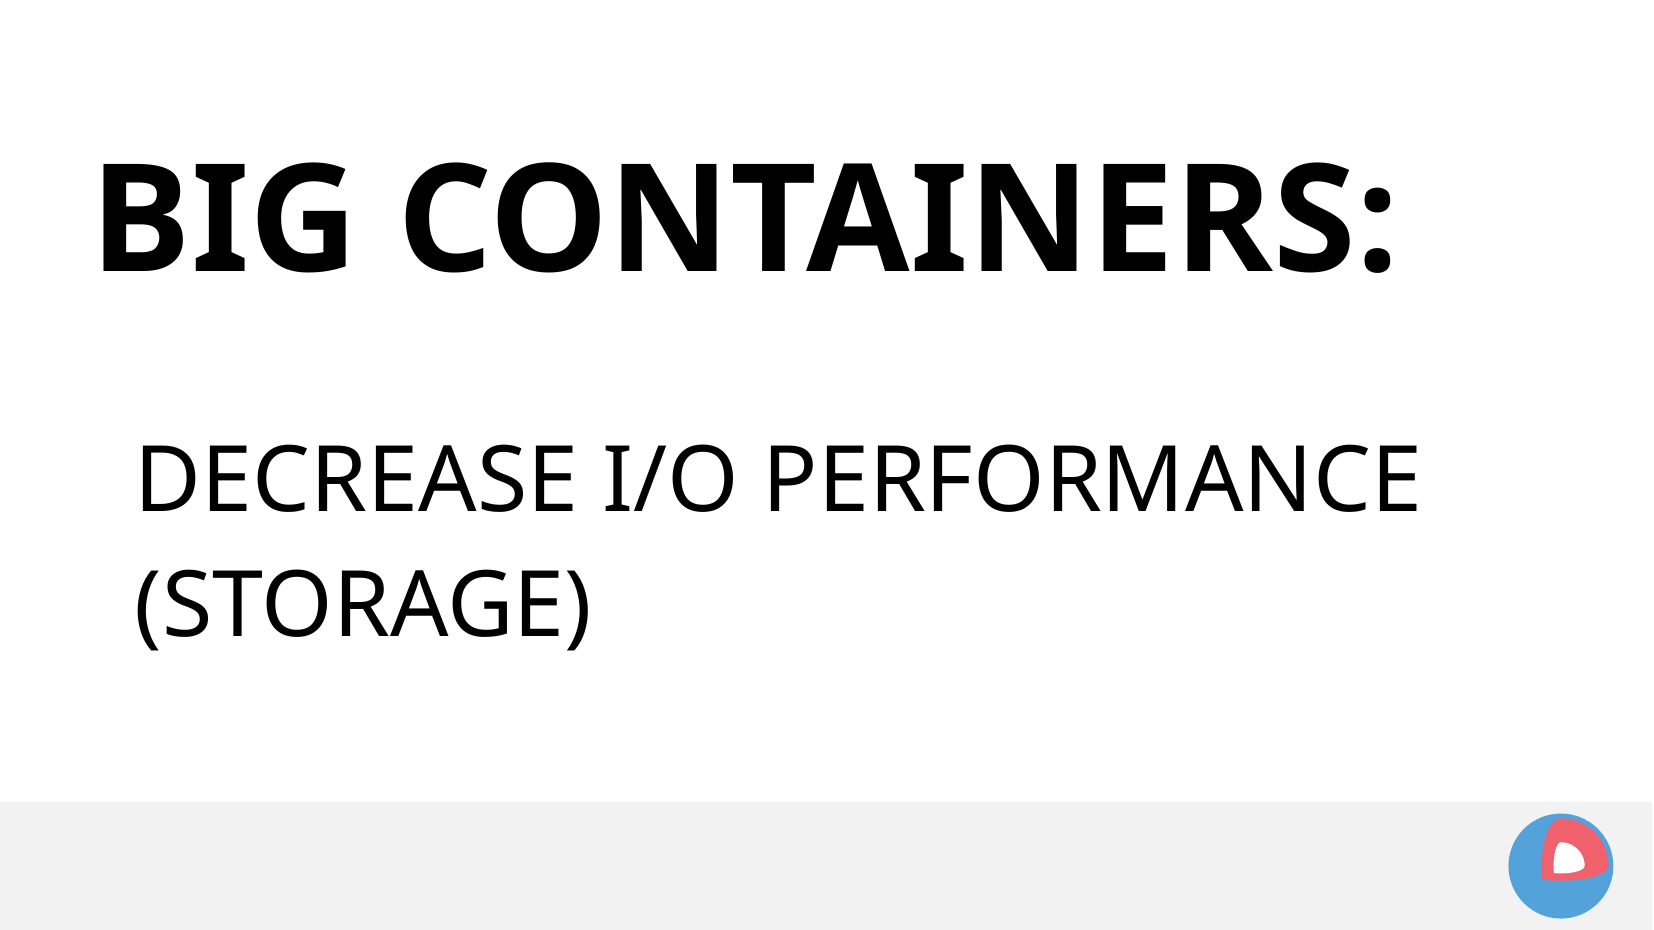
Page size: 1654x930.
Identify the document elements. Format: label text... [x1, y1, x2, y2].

text_box BIG CONTAINERS: [75, 103, 1262, 308]
text_box DECREASE I/O PERFORMANCE (STORAGE) [120, 405, 1300, 653]
